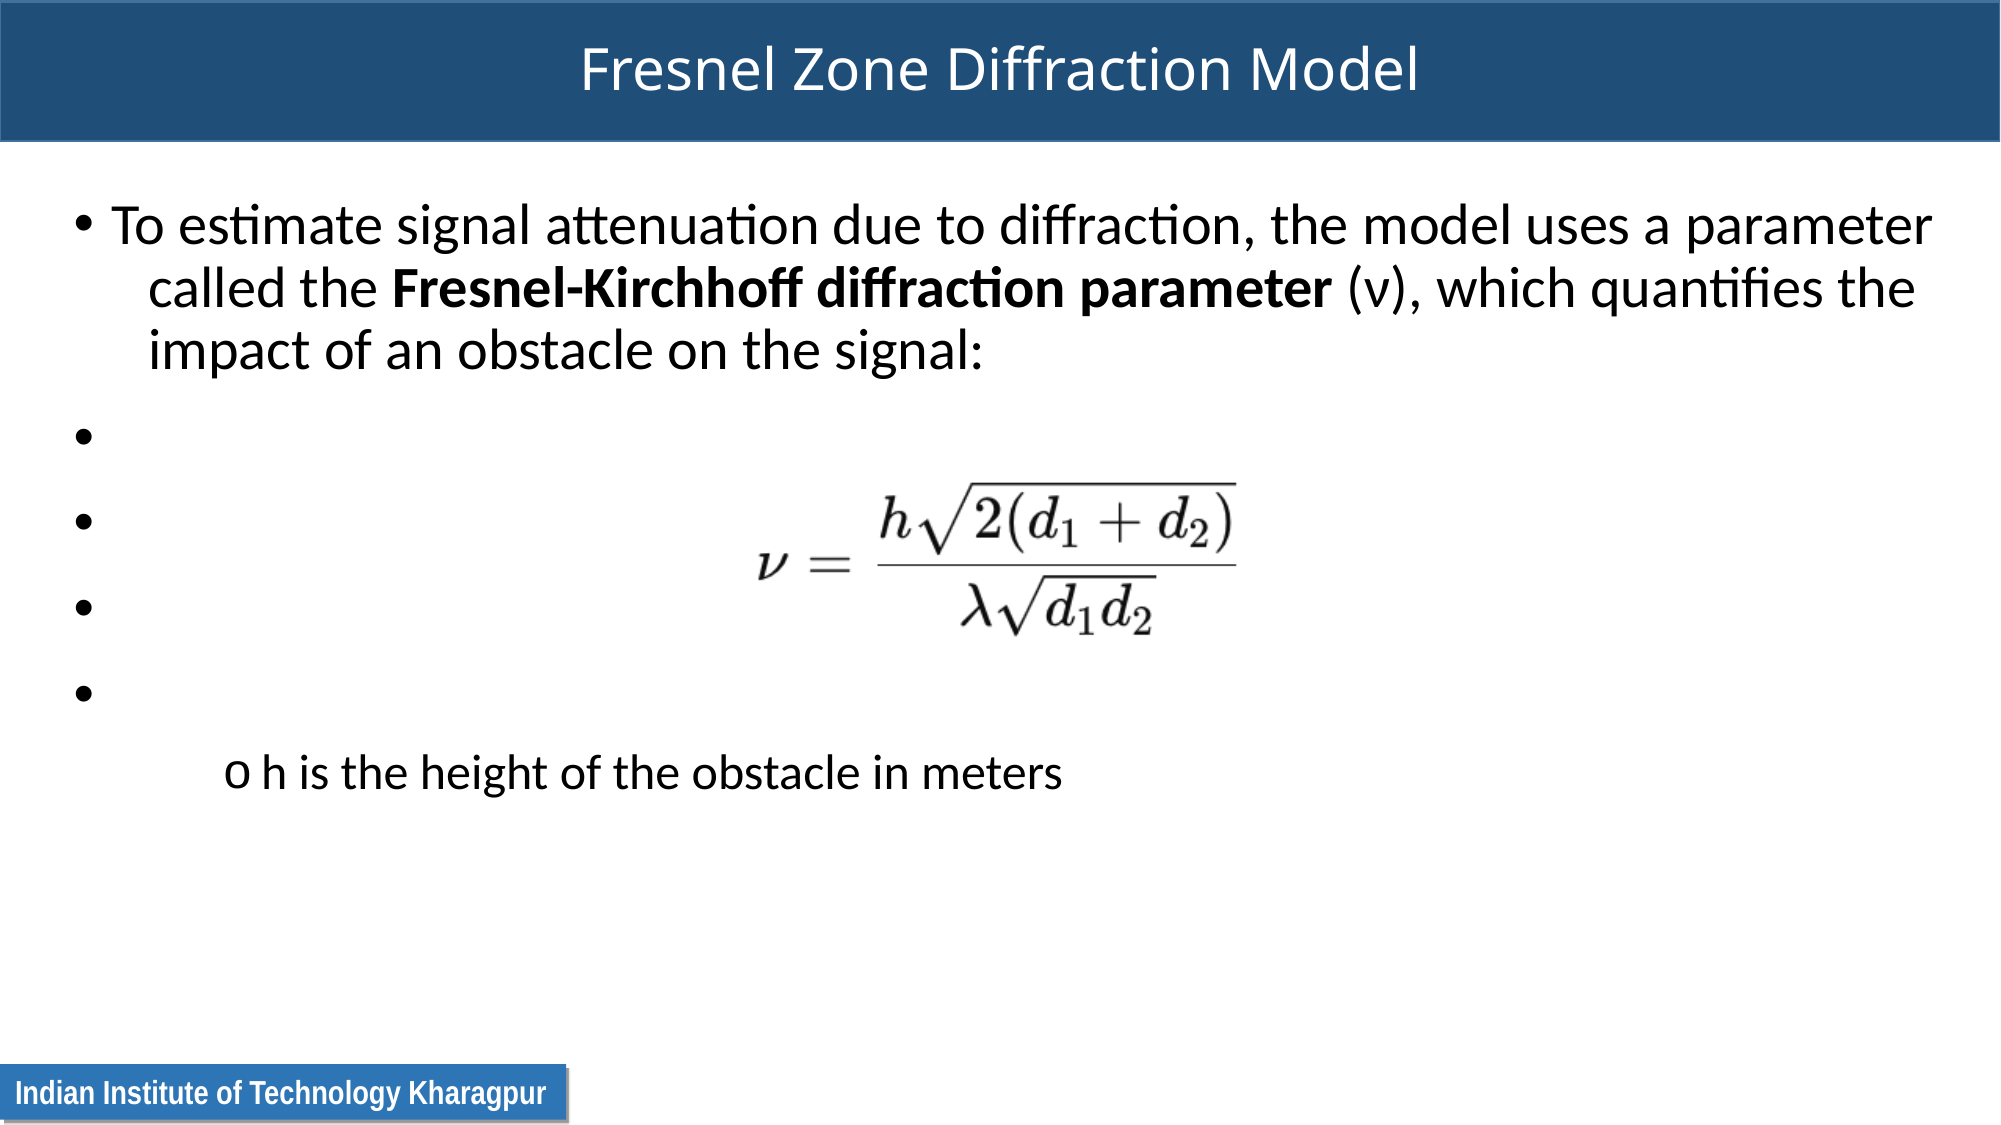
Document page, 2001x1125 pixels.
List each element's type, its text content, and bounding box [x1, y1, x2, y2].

picture [668, 411, 1332, 715]
title Fresnel Zone Diffraction Model [0, 1, 2000, 141]
list To estimate signal attenuation due to diffraction, the model uses a parameter called the Fresnel-Kirchhoff diffraction parameter (ν), which quantifies the impact of an obstacle on the signal: h is the height of the obstacle in meters [58, 186, 1954, 1065]
